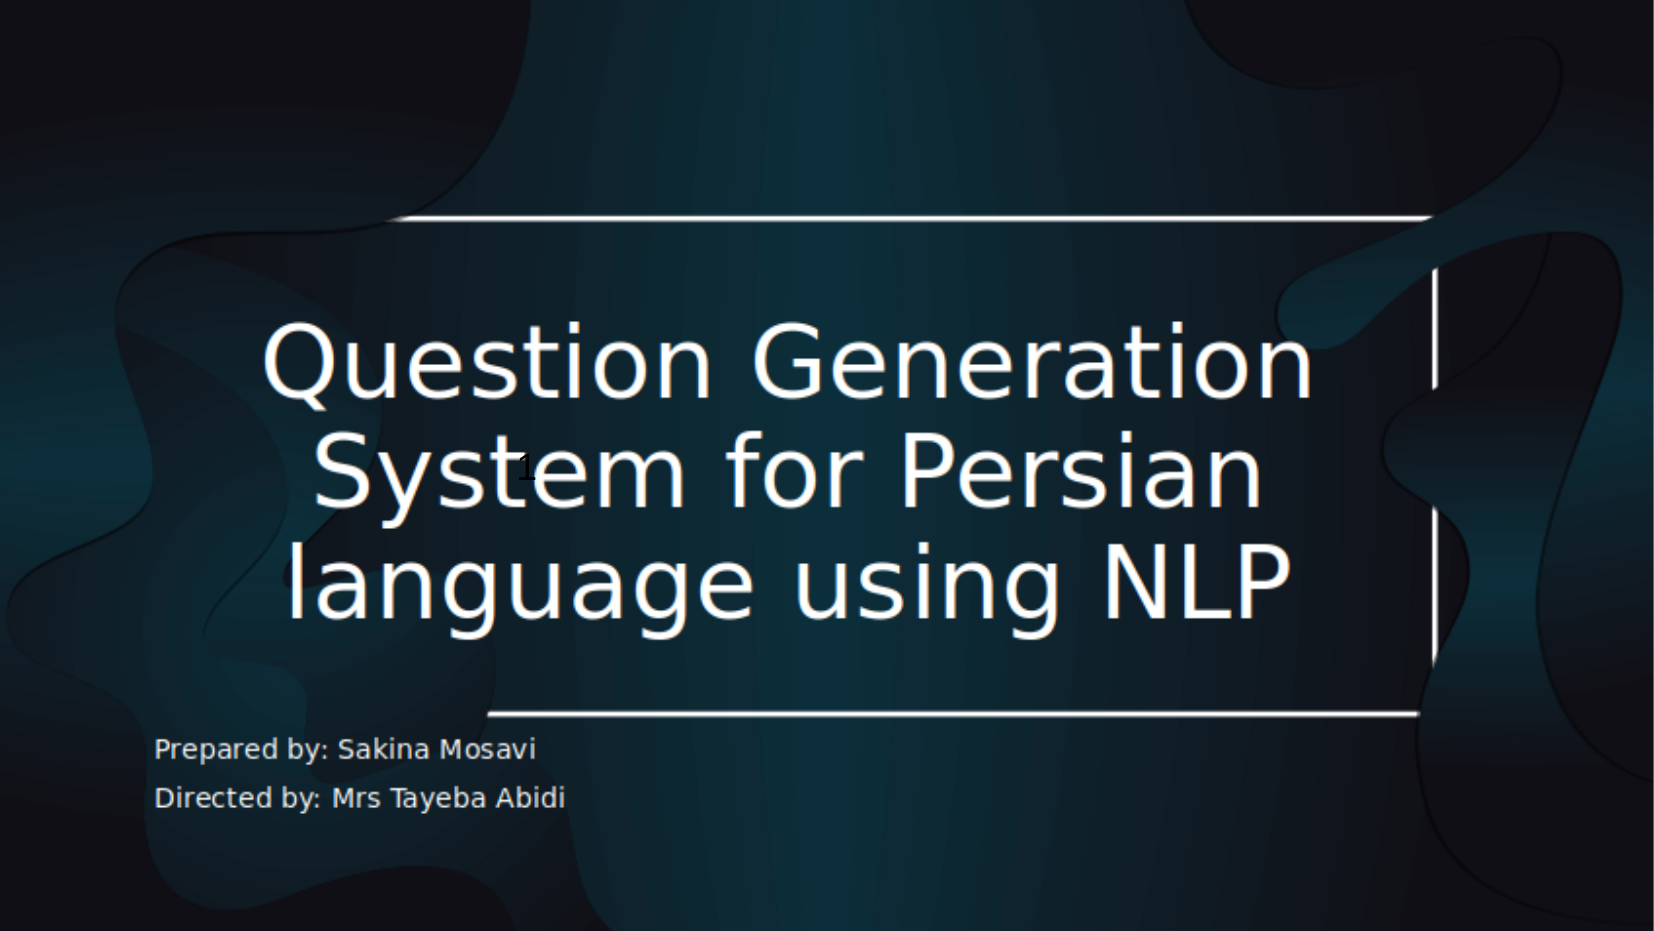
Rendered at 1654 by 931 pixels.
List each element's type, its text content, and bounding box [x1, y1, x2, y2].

text_box <number> [501, 439, 1160, 510]
picture [0, 0, 1654, 931]
